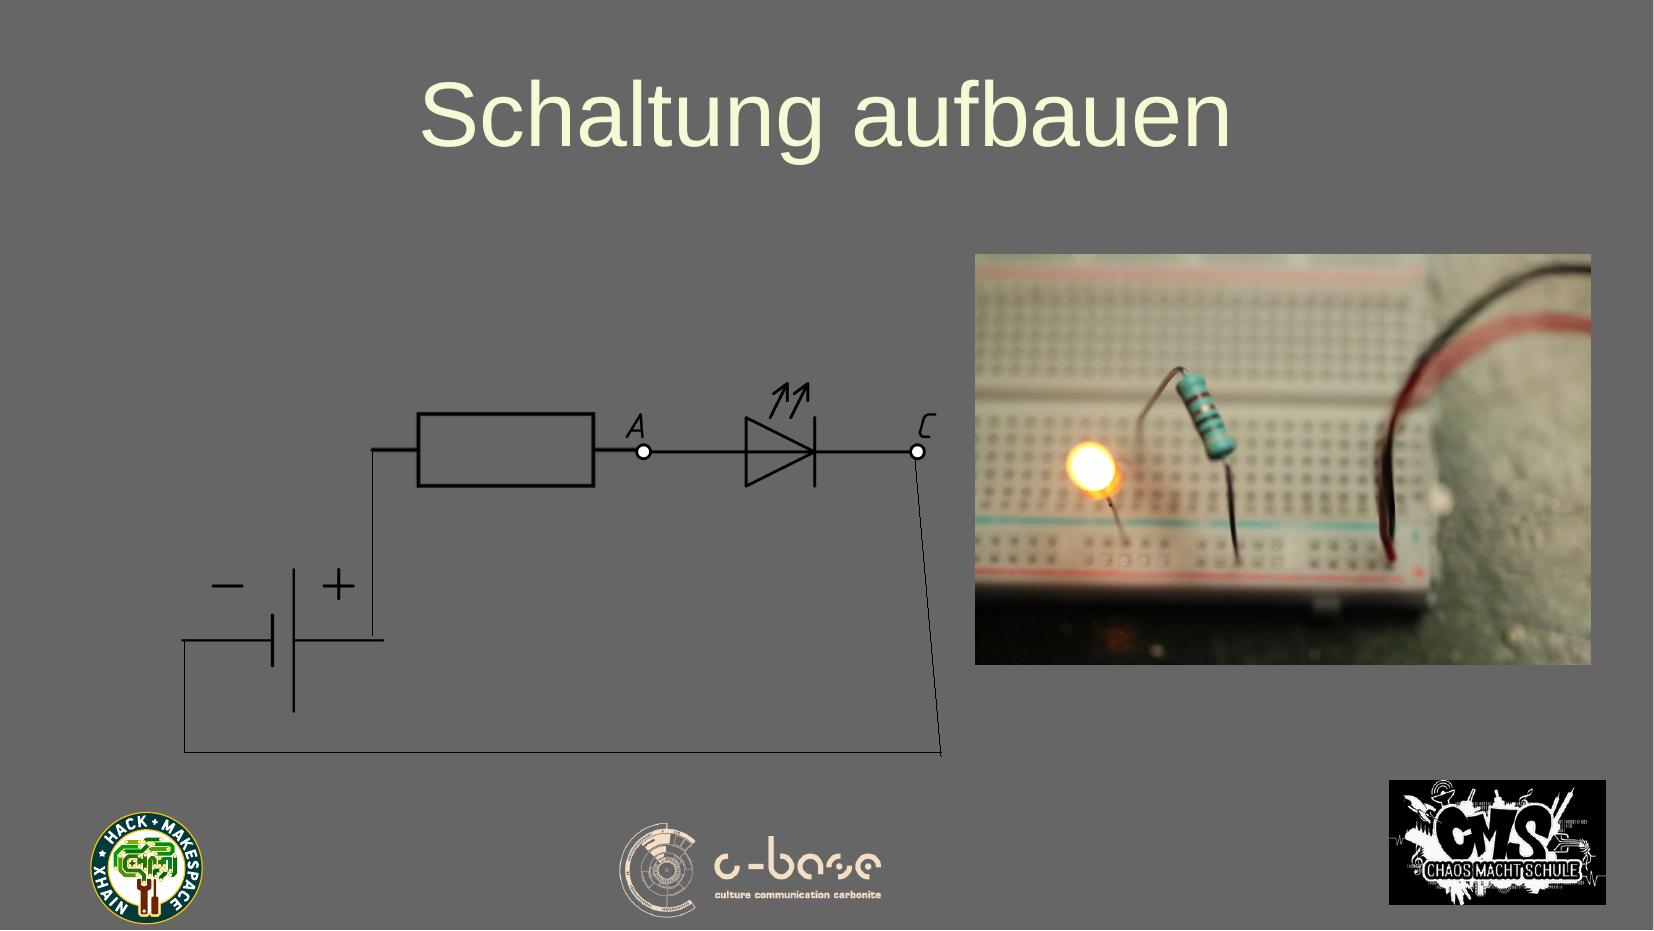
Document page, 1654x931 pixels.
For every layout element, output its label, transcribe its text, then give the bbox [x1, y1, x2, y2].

picture [117, 290, 951, 757]
picture [1389, 780, 1606, 905]
picture [975, 254, 1591, 666]
picture [609, 809, 897, 931]
title Schaltung aufbauen [82, 37, 1571, 193]
